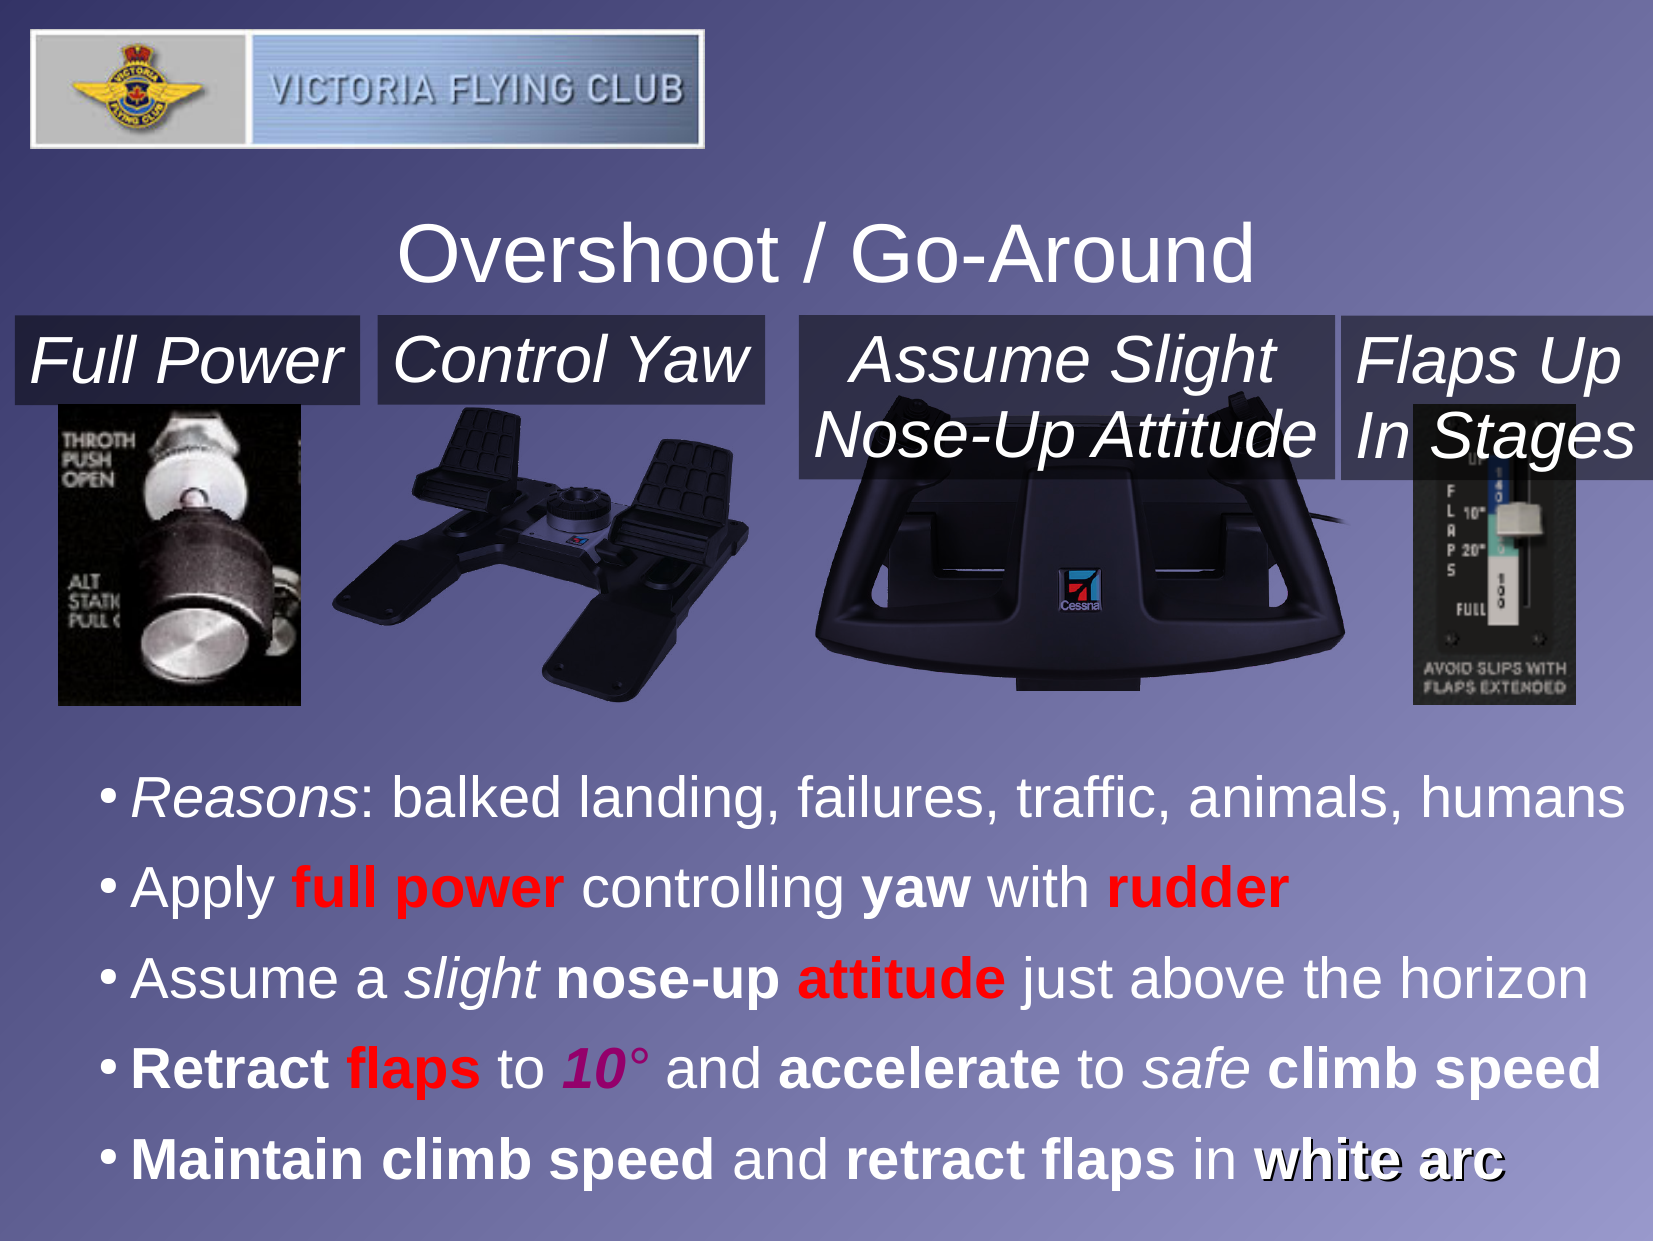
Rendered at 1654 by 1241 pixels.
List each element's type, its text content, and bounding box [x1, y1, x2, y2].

text_box Assume Slight Nose-Up Attitude [798, 315, 1336, 480]
picture [30, 29, 705, 149]
picture [58, 406, 301, 706]
picture [1413, 481, 1576, 706]
text_box Flaps Up In Stages [1341, 315, 1653, 481]
list Reasons: balked landing, failures, traffic, animals, humans Apply full power controlling yaw with rudder Assume a slight nose-up attitude just above the horizon Retract flaps to 10° and accelerate to safe climb speed Maintain climb speed and retract flaps in white arc [82, 765, 1636, 1201]
text_box Full Power [14, 315, 361, 406]
picture [330, 404, 752, 706]
picture [808, 389, 1351, 691]
title Overshoot / Go-Around [82, 150, 1571, 358]
text_box Control Yaw [377, 315, 766, 405]
